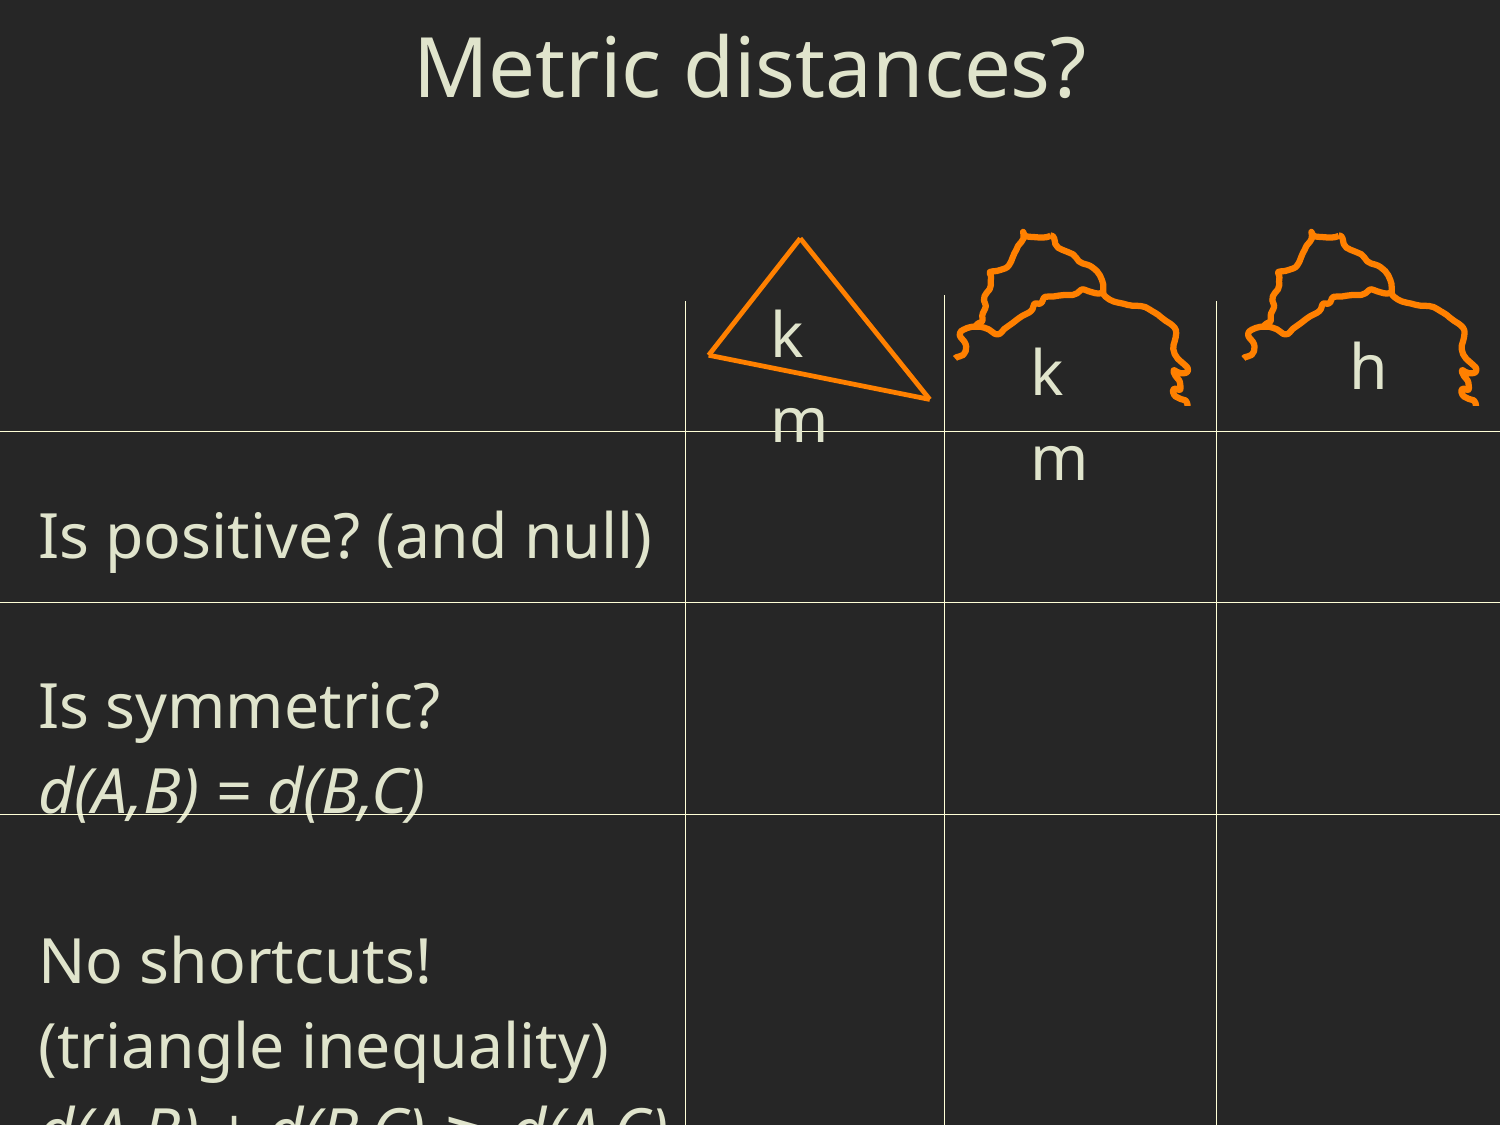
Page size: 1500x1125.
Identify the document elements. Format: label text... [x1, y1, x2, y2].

text_box km [1015, 321, 1134, 406]
text_box Is positive? (and null) Is symmetric? d(A,B) = d(B,C) No shortcuts! (triangle inequality) d(A,B) + d(B,C) ≥ d(A,C) [23, 484, 891, 602]
text_box Is positive? (and null) Is symmetric? d(A,B) = d(B,C) No shortcuts! (triangle inequality) d(A,B) + d(B,C) ≥ d(A,C) [23, 815, 891, 1125]
text_box h [1334, 315, 1453, 401]
text_box Metric distances? [398, 6, 1103, 122]
text_box Is positive? (and null) Is symmetric? d(A,B) = d(B,C) No shortcuts! (triangle inequality) d(A,B) + d(B,C) ≥ d(A,C) [23, 603, 891, 814]
text_box km [755, 283, 875, 369]
